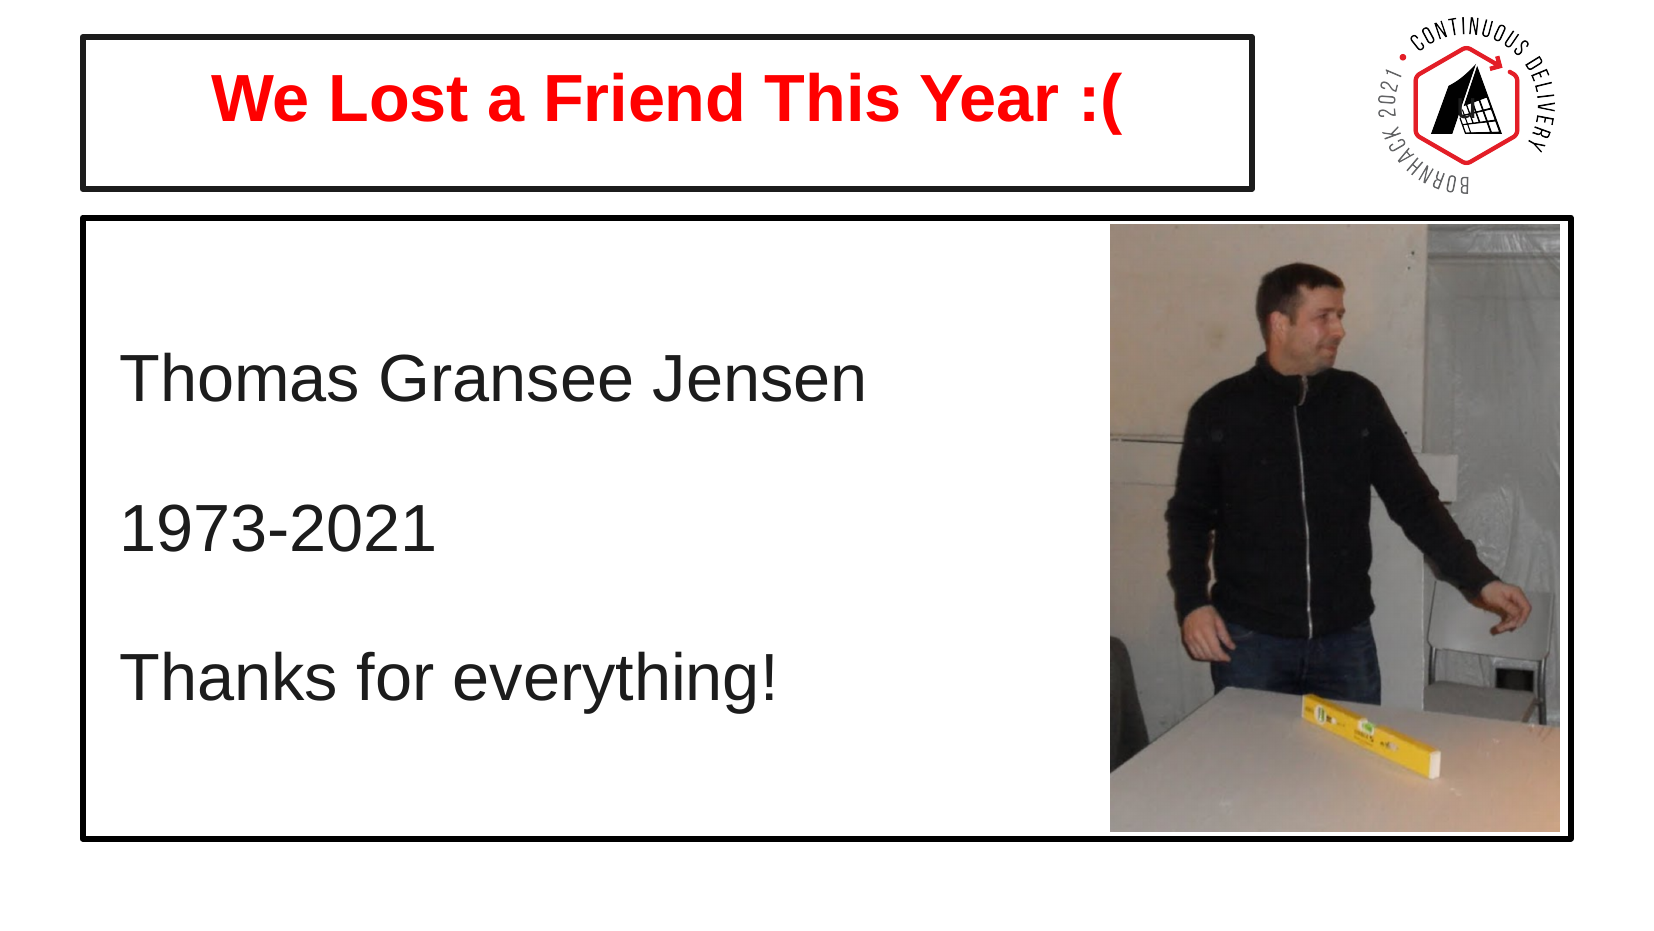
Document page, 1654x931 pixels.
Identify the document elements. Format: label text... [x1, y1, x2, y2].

subtitle Thomas Gransee Jensen 1973-2021 Thanks for everything! [82, 217, 1571, 839]
picture [1378, 17, 1555, 194]
title We Lost a Friend This Year :( [82, 37, 1252, 189]
